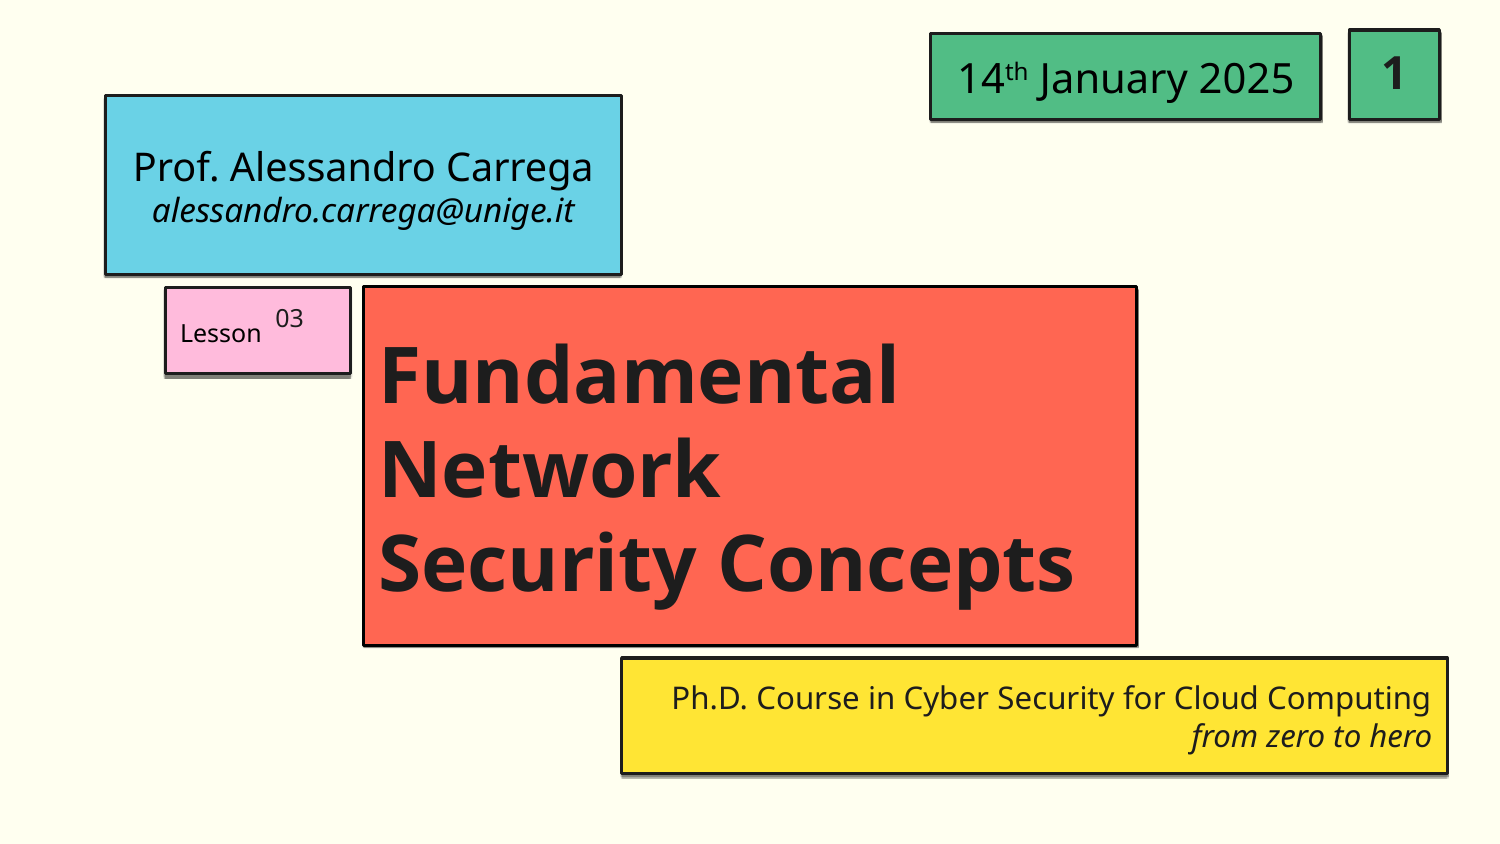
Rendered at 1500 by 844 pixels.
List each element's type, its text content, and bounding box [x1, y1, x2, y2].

subtitle 03 [260, 287, 348, 374]
title Fundamental Network Security Concepts [363, 286, 1137, 646]
